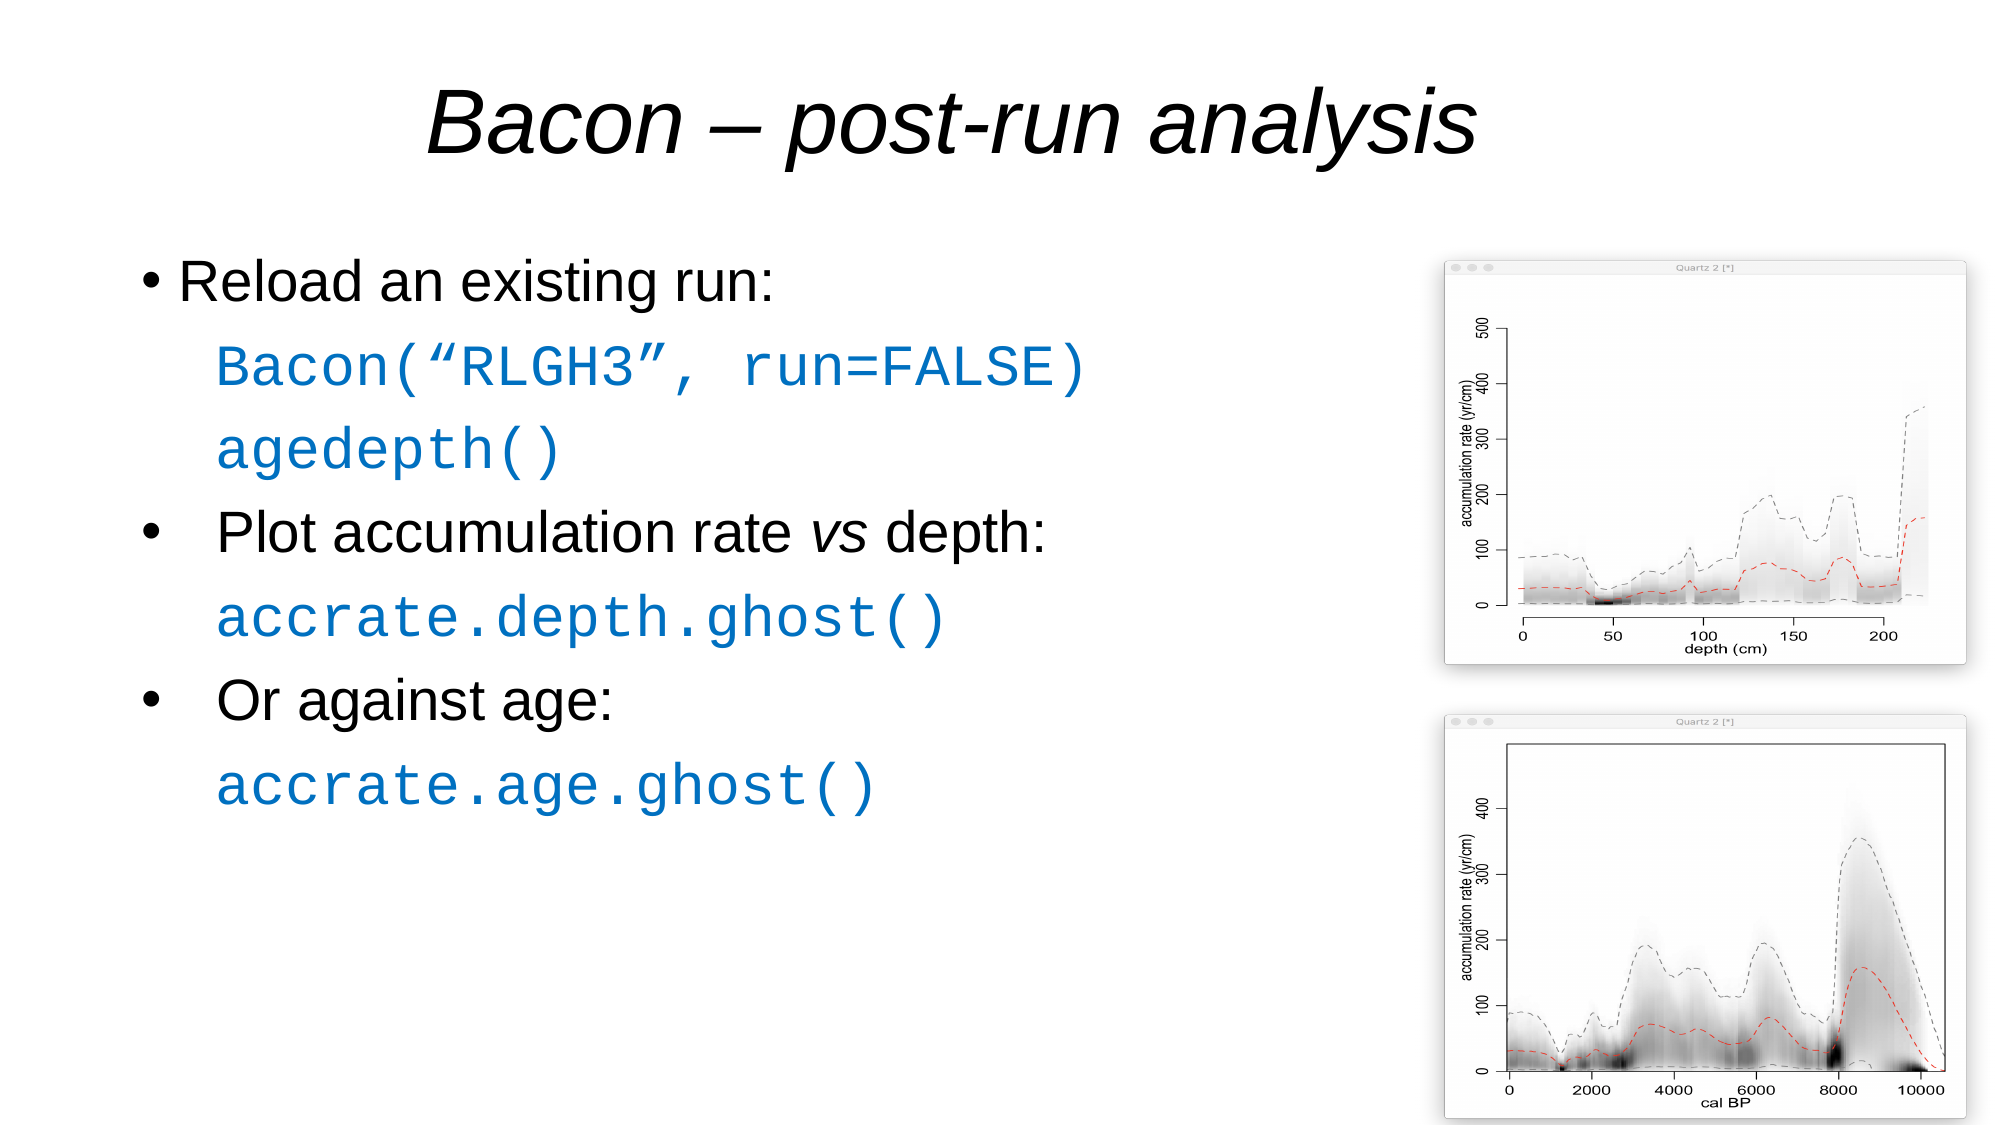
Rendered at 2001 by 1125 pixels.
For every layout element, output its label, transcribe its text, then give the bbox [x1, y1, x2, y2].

picture [1410, 240, 2000, 1125]
text_box Bacon – post-run analysis [425, 19, 1887, 230]
text_box Reload an existing run: Bacon(“RLGH3”, run=FALSE) agedepth() Plot accumulation rate vs depth: accrate.depth.ghost() Or against age: accrate.age.ghost() [141, 251, 1410, 871]
